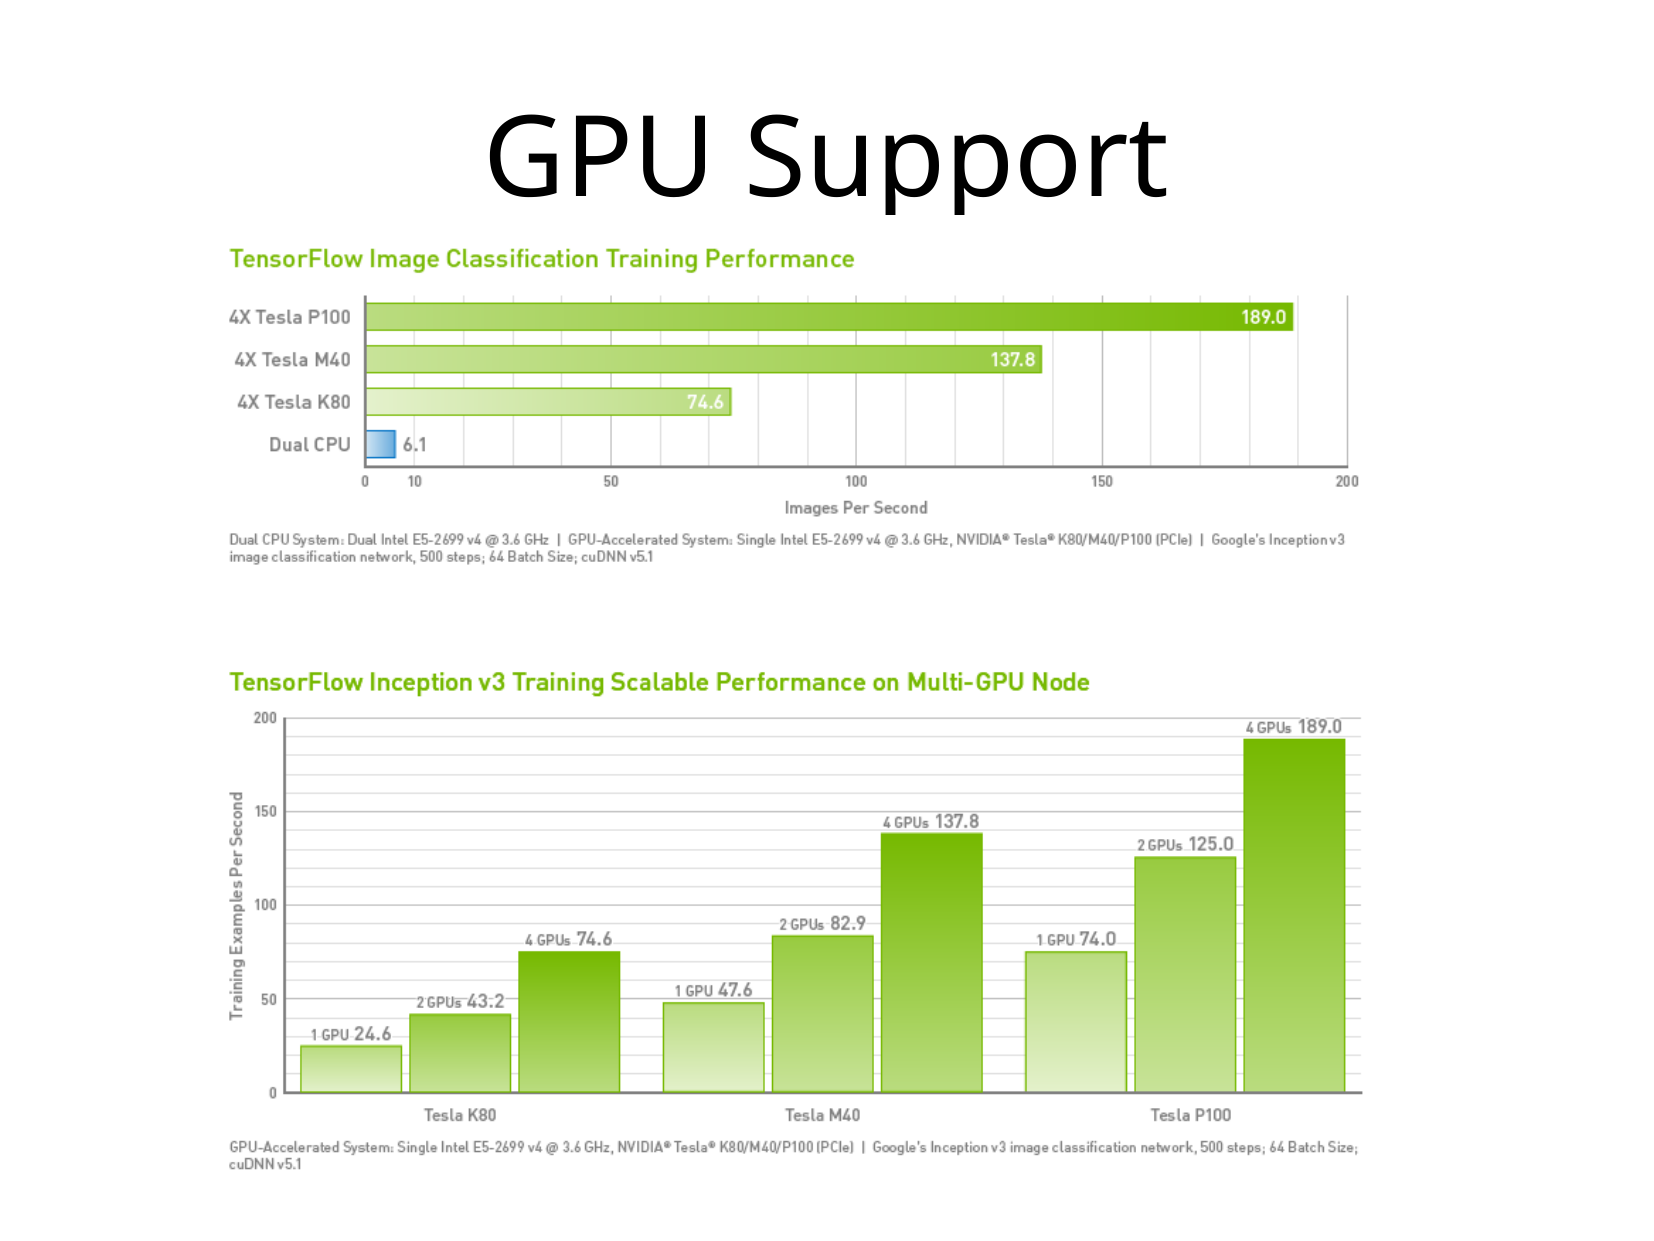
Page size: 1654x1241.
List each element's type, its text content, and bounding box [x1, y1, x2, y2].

title GPU Support [82, 49, 1571, 257]
picture [180, 215, 1381, 1186]
